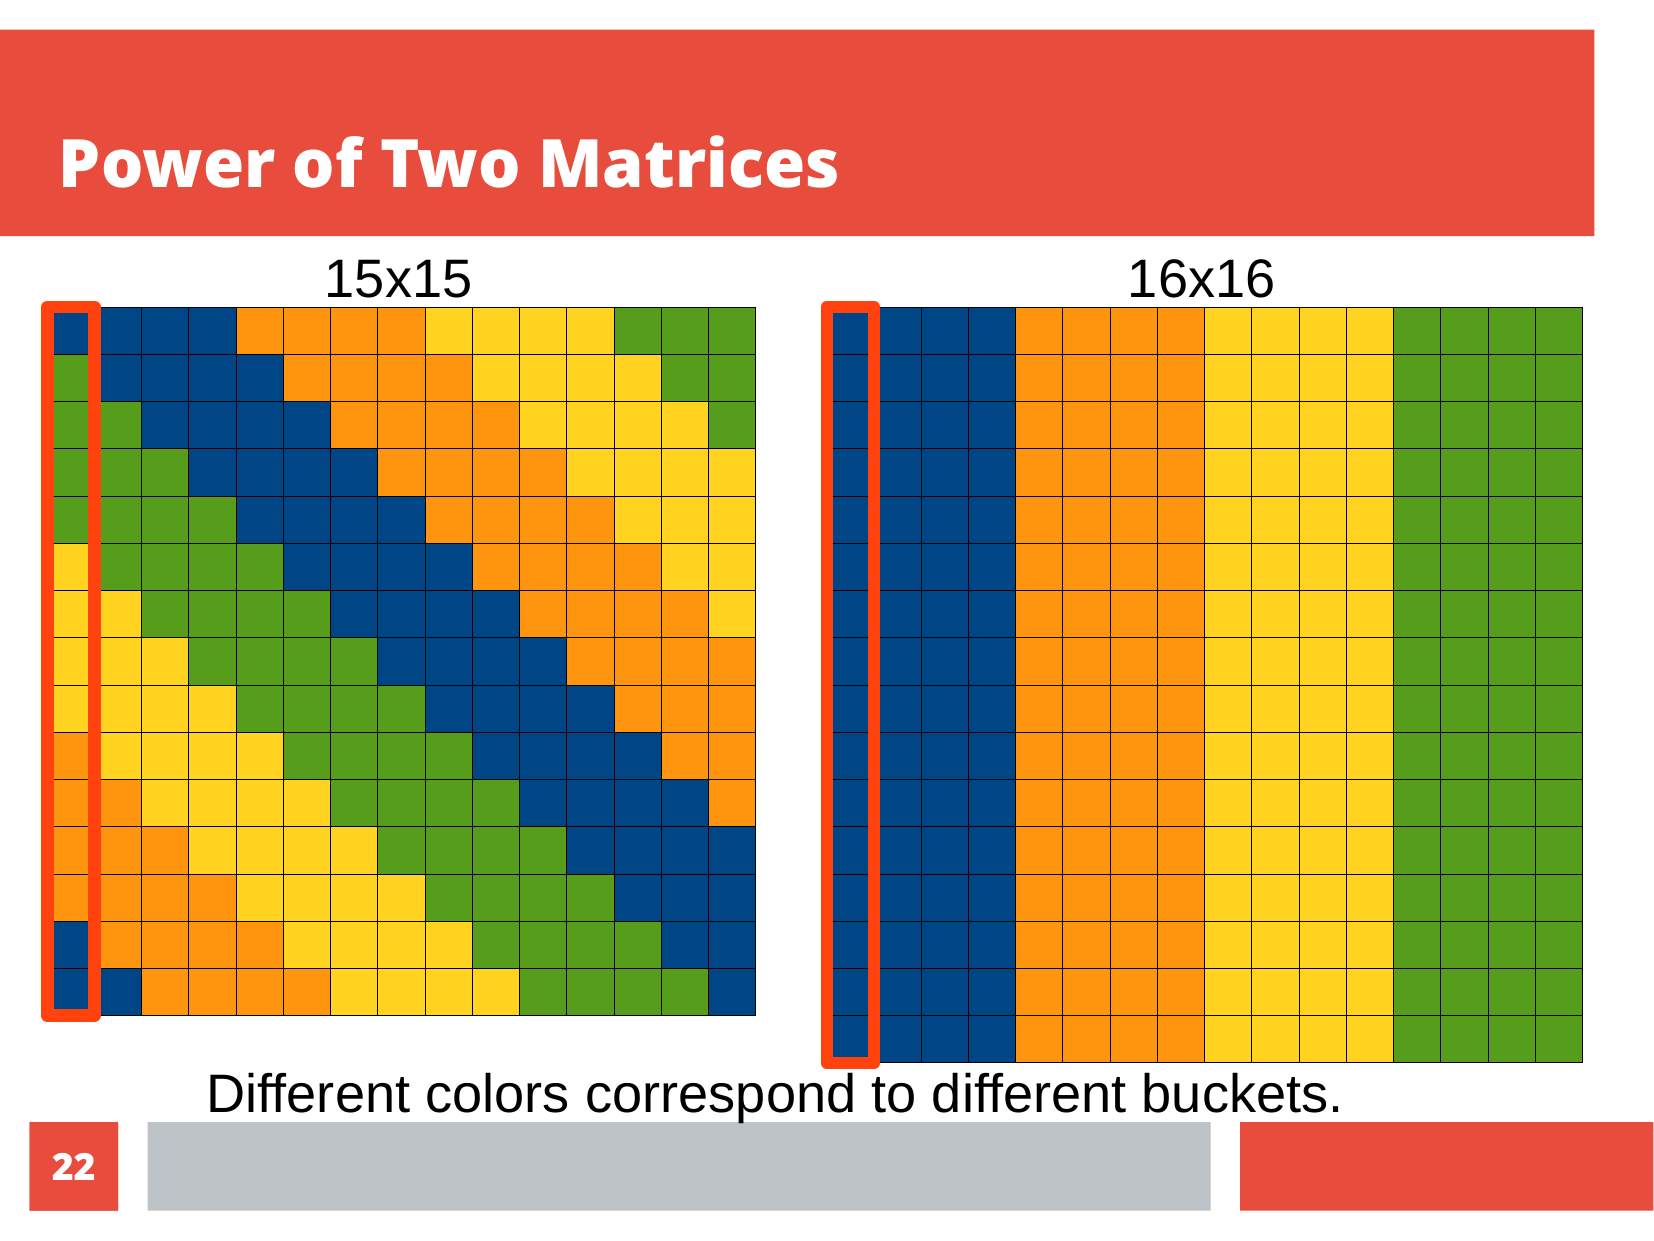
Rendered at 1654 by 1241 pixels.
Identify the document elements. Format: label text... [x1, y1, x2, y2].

text_box [880, 307, 1583, 1062]
text_box 16x16 [1127, 248, 1300, 308]
text_box [54, 313, 88, 1009]
title Power of Two Matrices [59, 59, 1595, 207]
text_box 15x15 [324, 248, 497, 308]
text_box [101, 307, 756, 1016]
text_box [833, 313, 868, 1057]
text_box Different colors correspond to different buckets. [206, 1062, 1607, 1140]
